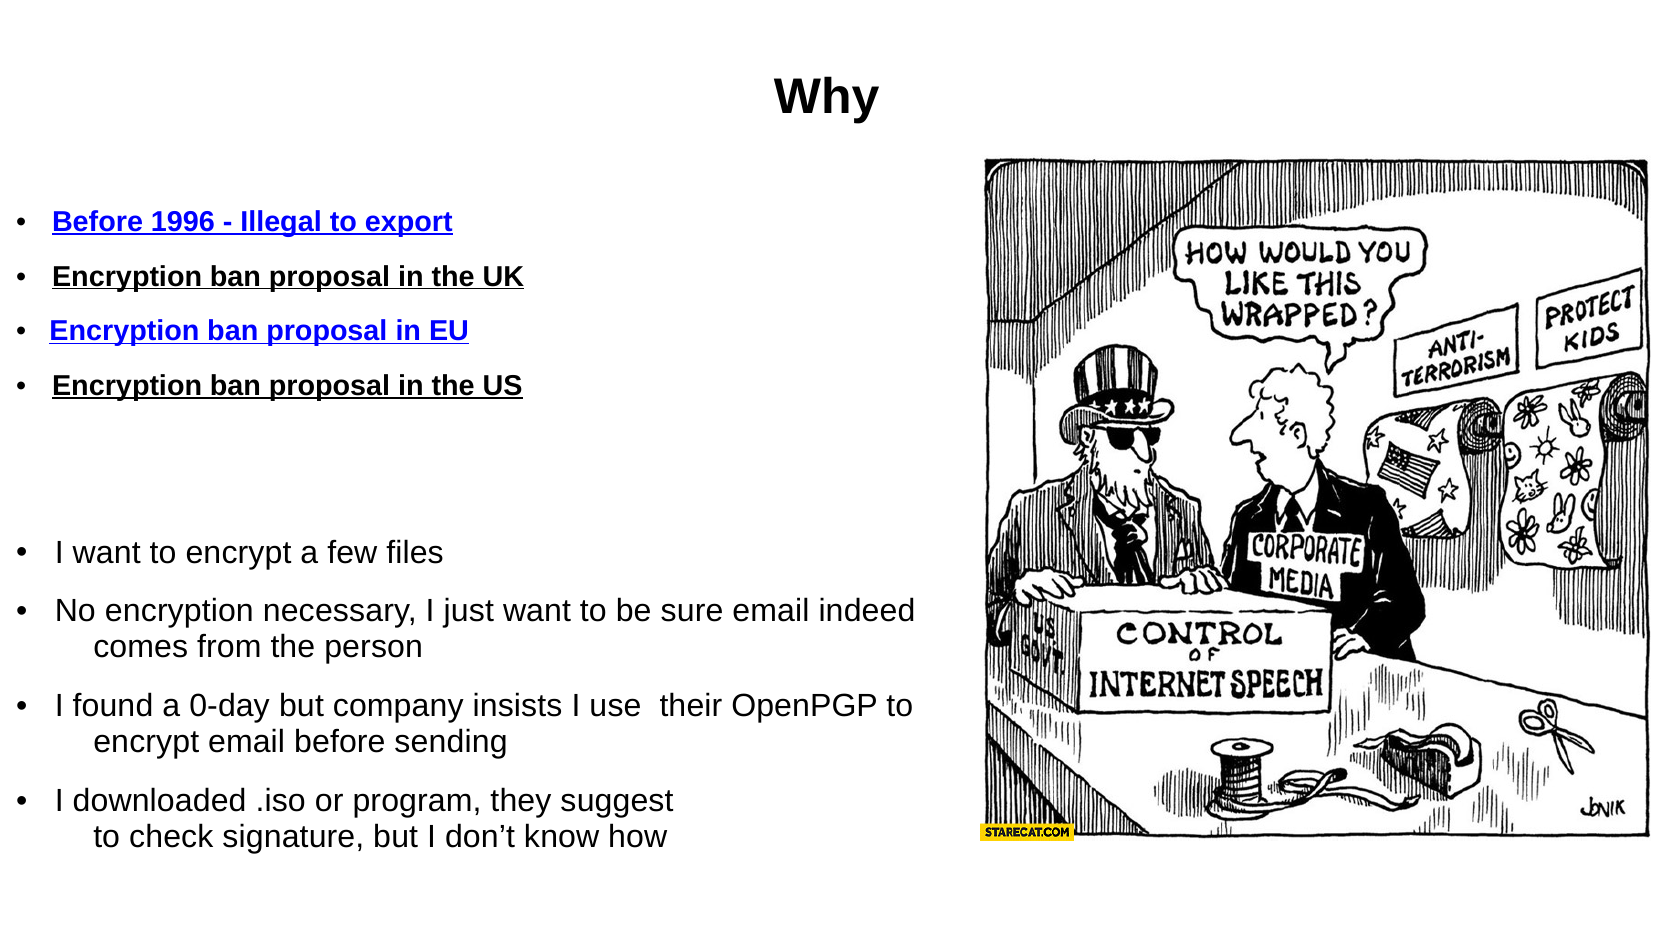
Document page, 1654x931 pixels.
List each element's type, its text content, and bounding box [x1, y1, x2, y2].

picture [980, 155, 1651, 841]
title Why [59, 37, 1595, 156]
list Before 1996 - Illegal to export Encryption ban proposal in the UK Encryption ban proposal in EU Encryption ban proposal in the US I want to encrypt a few files No encryption necessary, I just want to be sure email indeed comes from the person I found a 0-day but company insists I use their OpenPGP to encrypt email before sending I downloaded .iso or program, they suggest to check signature, but I don’t know how [12, 205, 981, 864]
